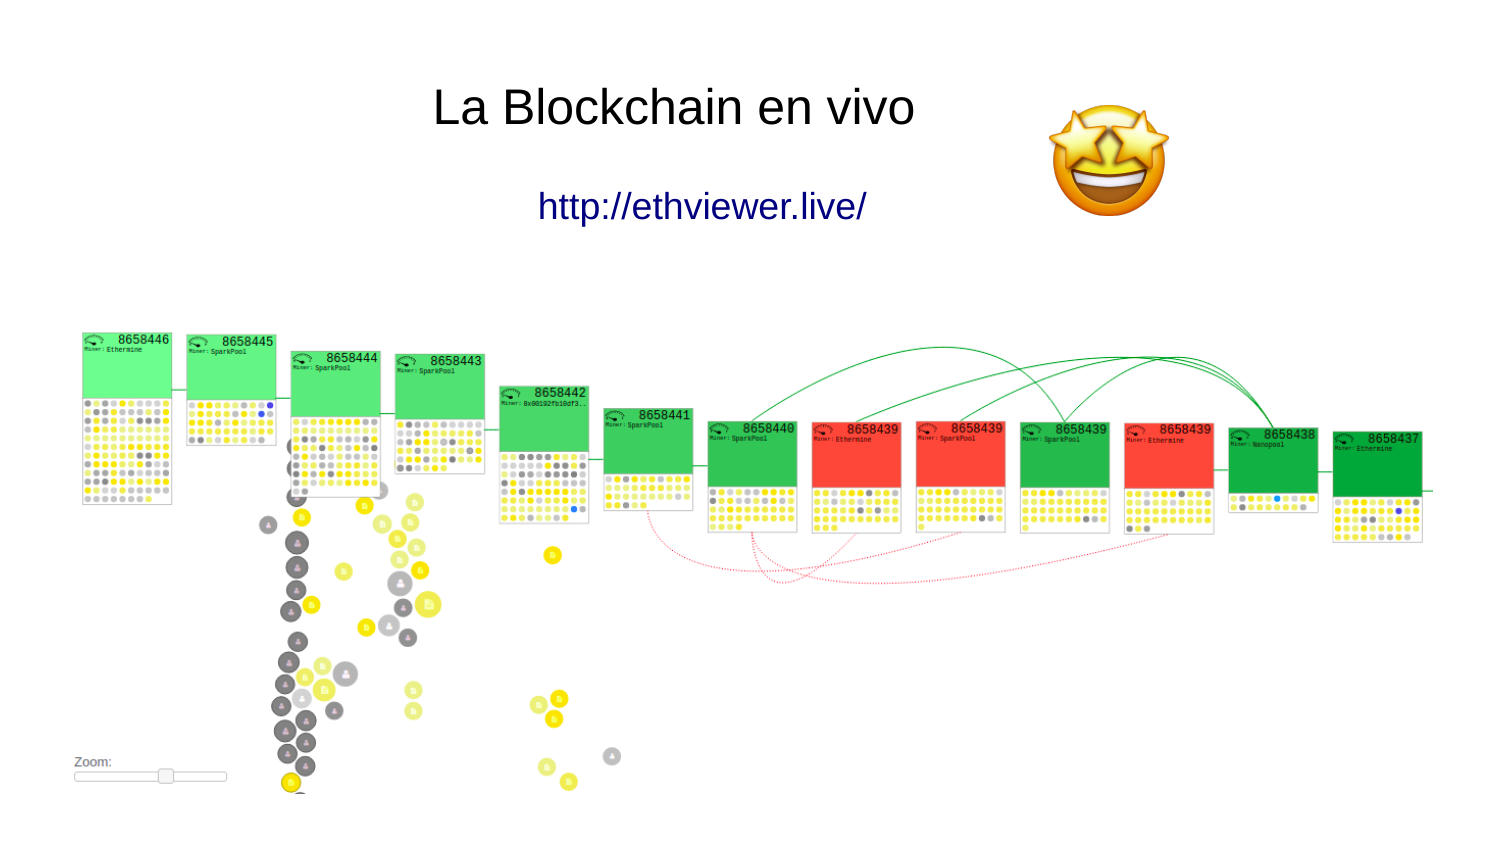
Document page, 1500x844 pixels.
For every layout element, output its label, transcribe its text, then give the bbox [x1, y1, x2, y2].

text_box La Blockchain en vivo [417, 59, 1472, 216]
picture [1049, 105, 1169, 216]
picture [67, 260, 1433, 794]
text_box http://ethviewer.live/ [522, 166, 1224, 260]
